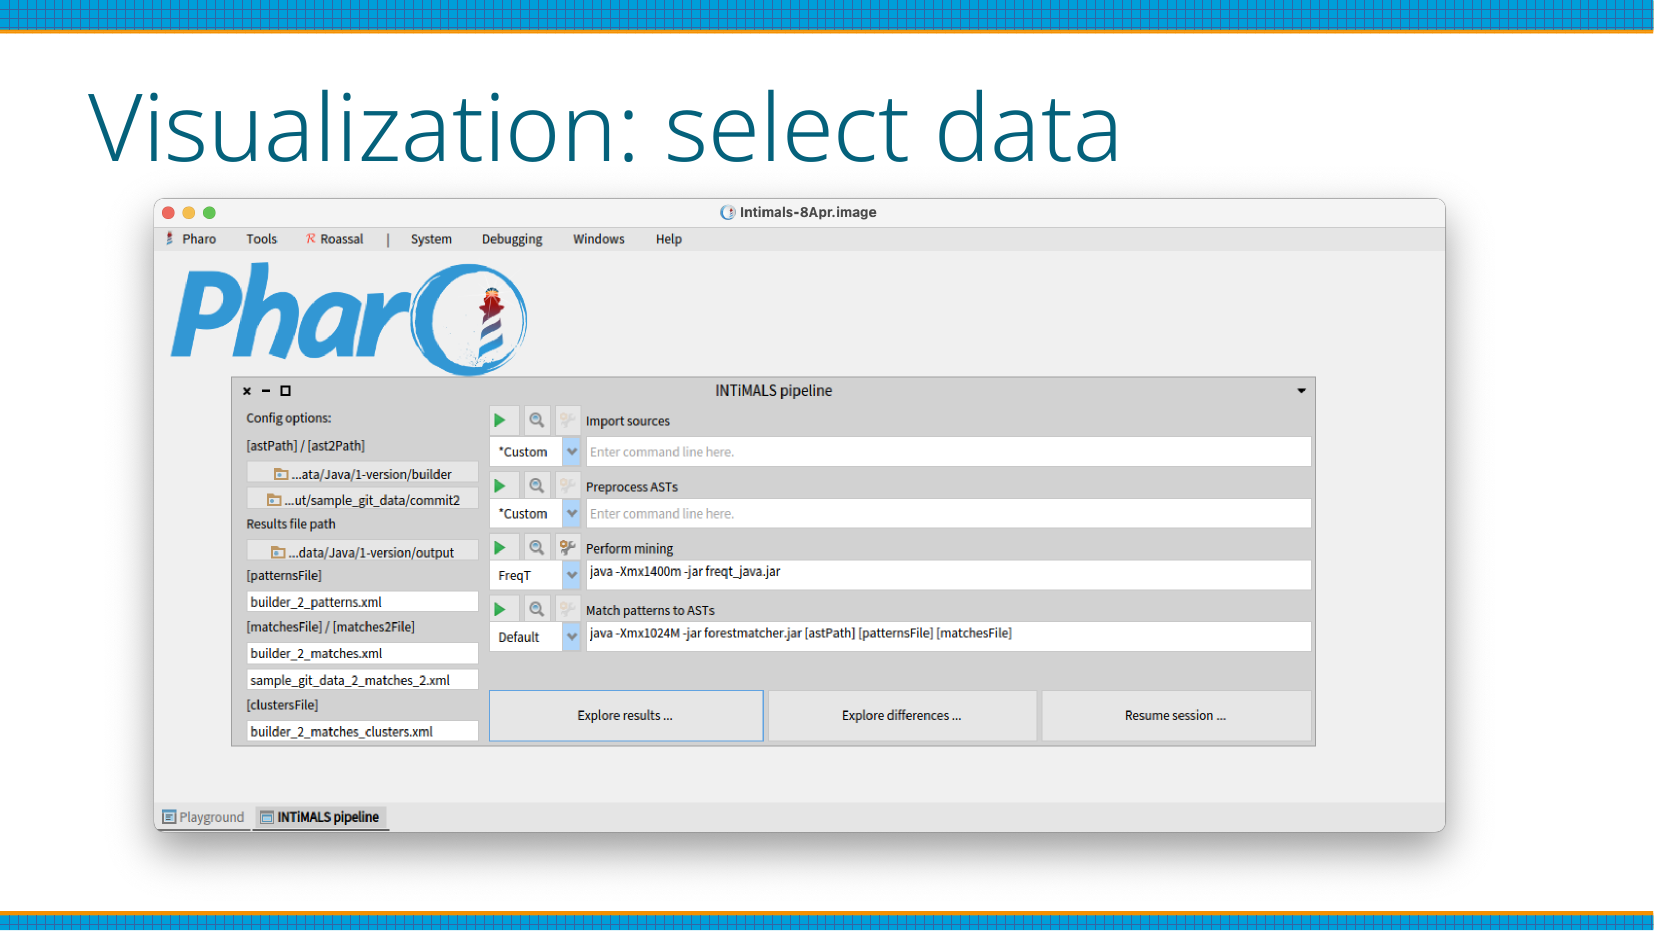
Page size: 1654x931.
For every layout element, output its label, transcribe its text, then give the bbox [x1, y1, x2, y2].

picture [96, 159, 1503, 908]
title Visualization: select data [88, 44, 1565, 207]
